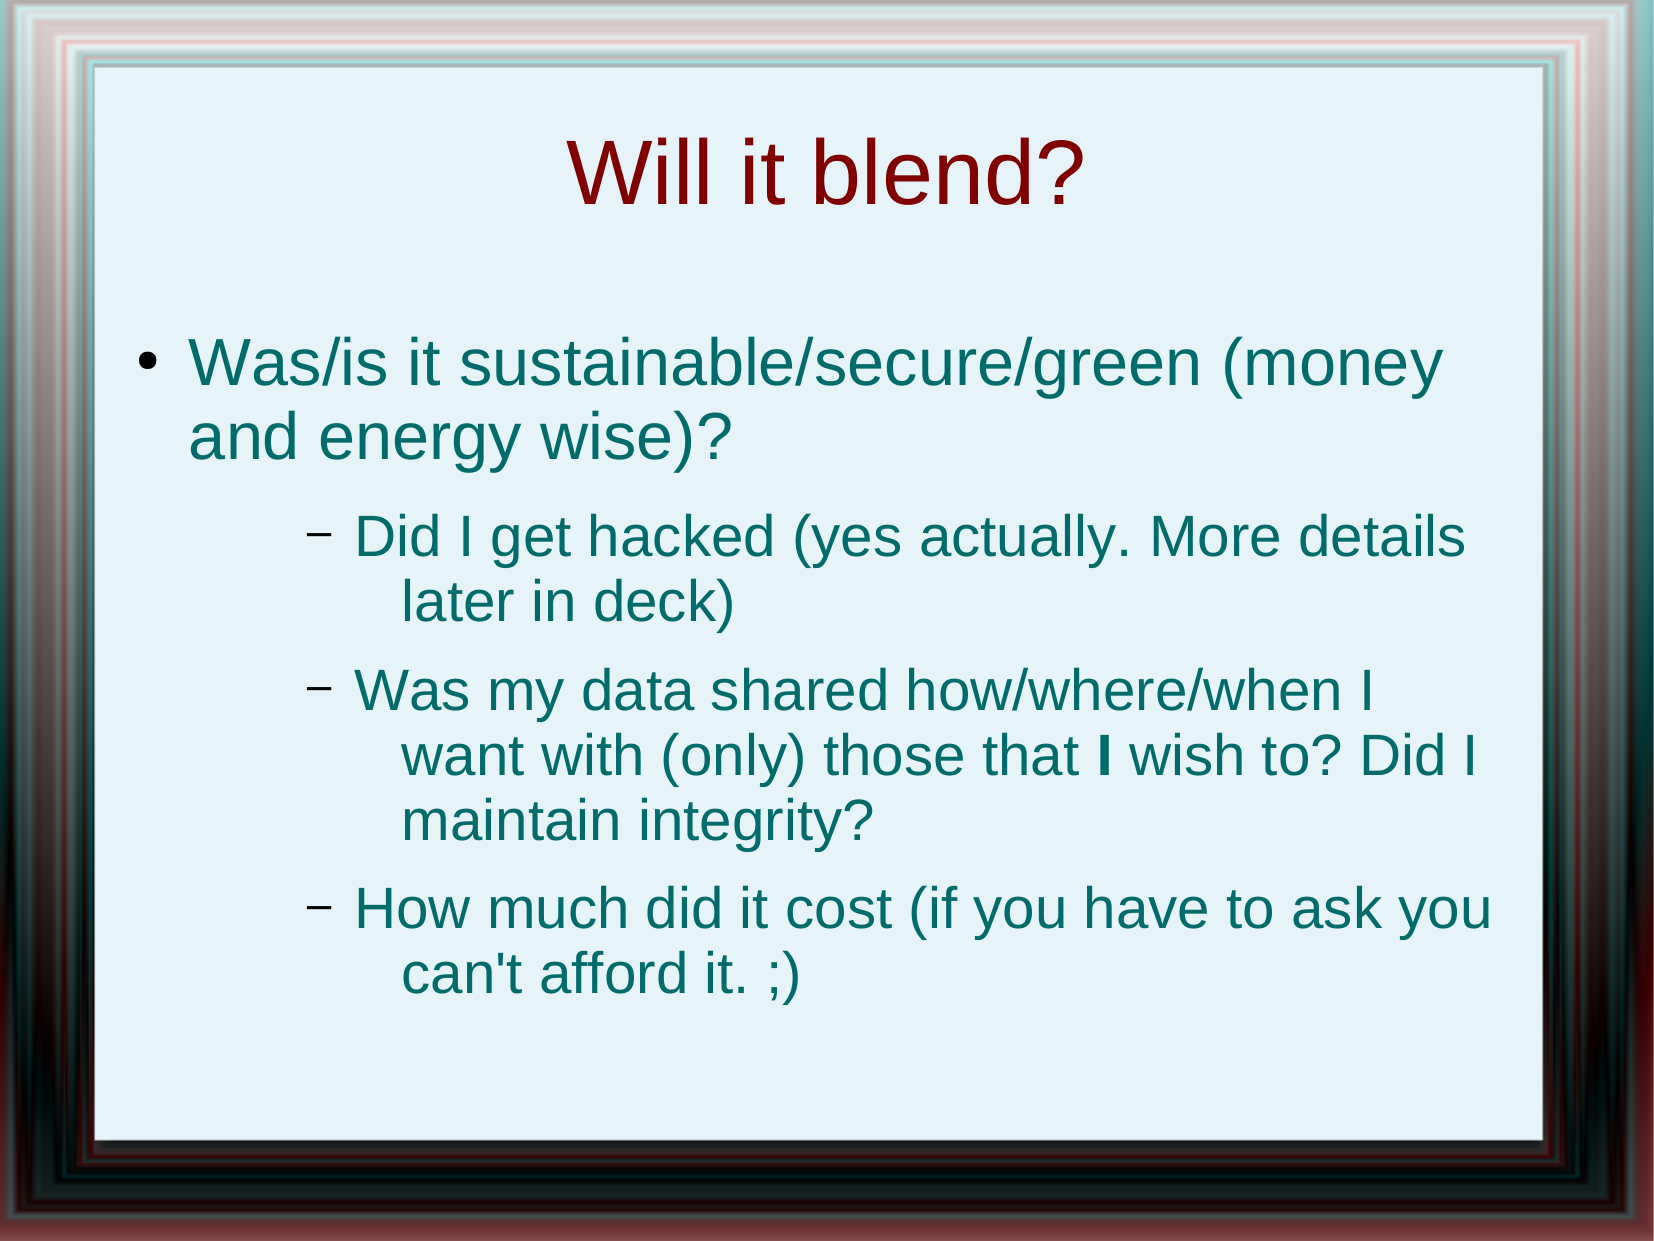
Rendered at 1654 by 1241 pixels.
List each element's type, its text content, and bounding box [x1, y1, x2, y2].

picture [0, 0, 1654, 1241]
title Will it blend? [118, 95, 1536, 250]
list Was/is it sustainable/secure/green (money and energy wise)? Did I get hacked (yes actually. More details later in deck) Was my data shared how/where/when I want with (only) those that I wish to? Did I maintain integrity? How much did it cost (if you have to ask you can't afford it. ;) [118, 324, 1506, 1129]
